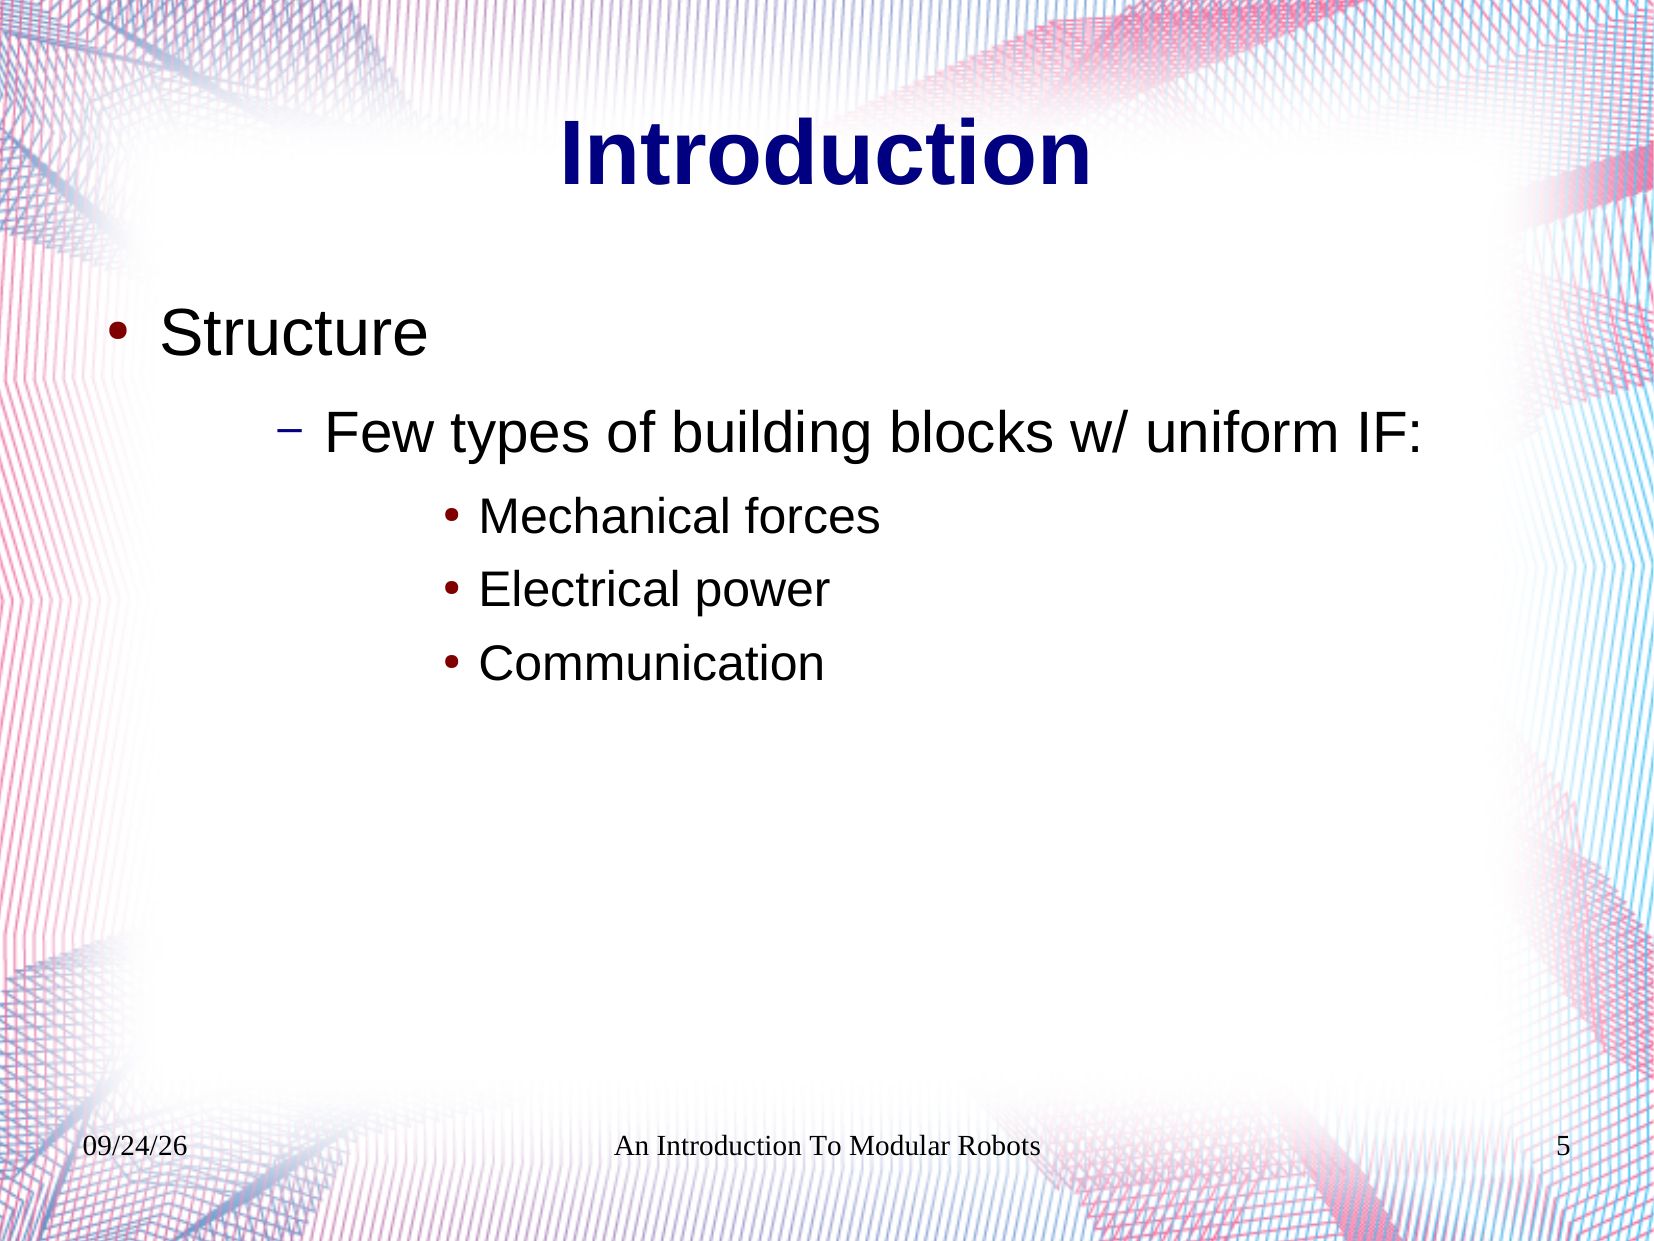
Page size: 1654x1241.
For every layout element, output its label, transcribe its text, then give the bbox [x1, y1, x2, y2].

picture [0, 0, 1654, 1241]
list Structure Few types of building blocks w/ uniform IF: Mechanical forces Electrical power Communication [88, 295, 1577, 1114]
title Introduction [82, 49, 1571, 257]
